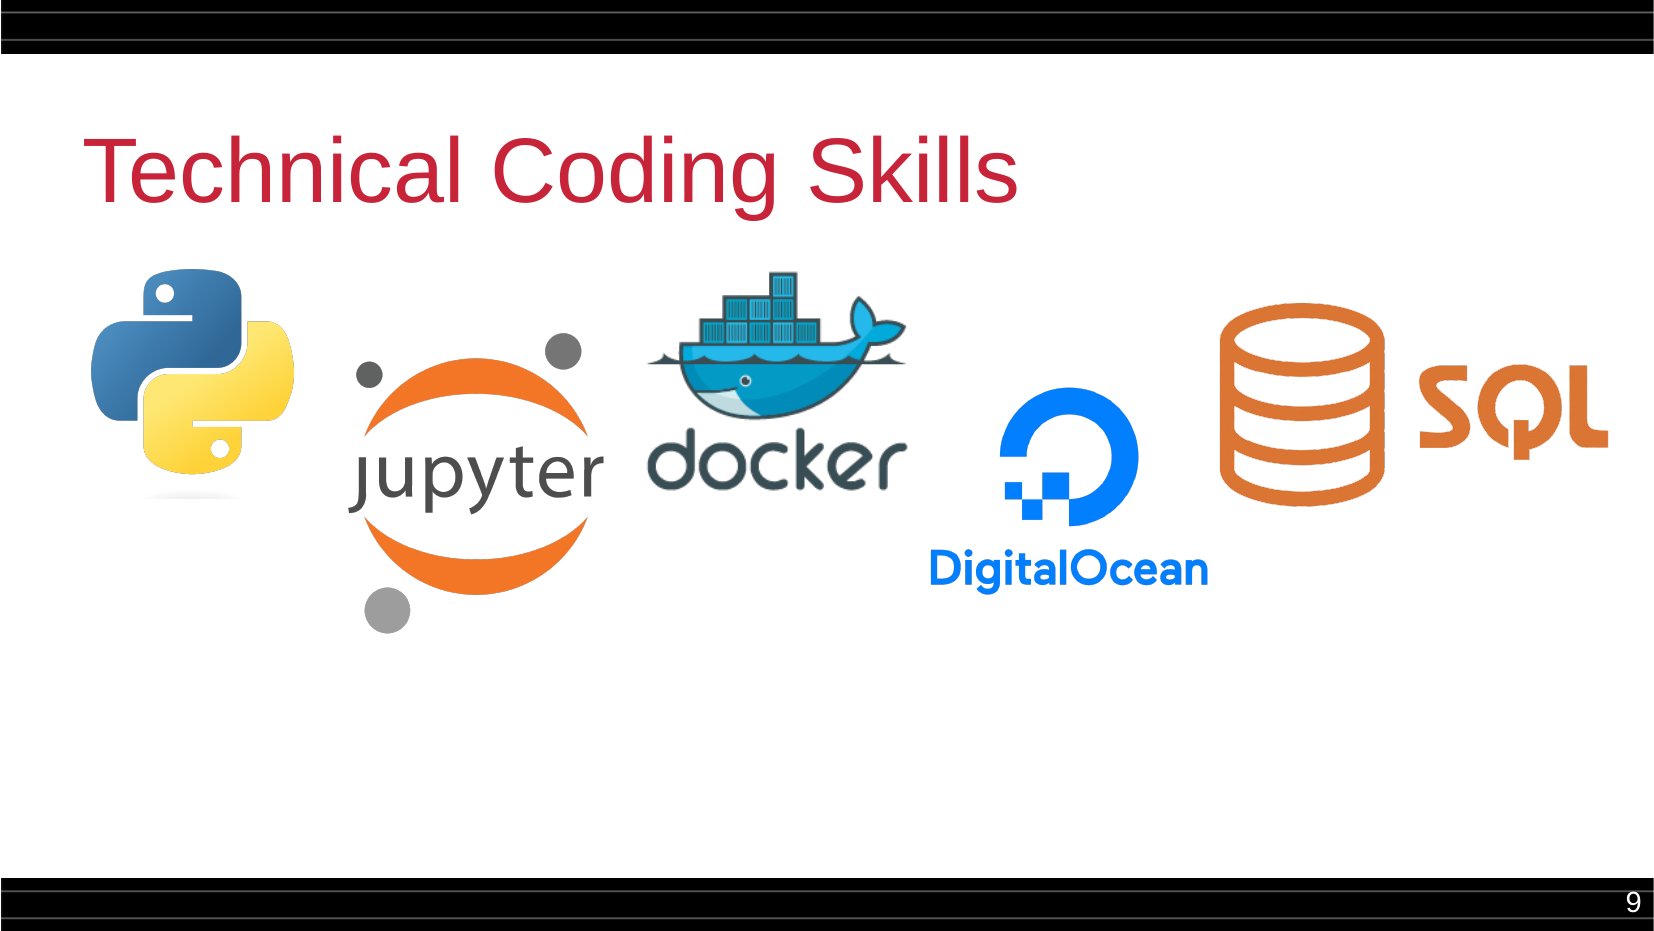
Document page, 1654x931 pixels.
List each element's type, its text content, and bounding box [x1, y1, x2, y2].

title Technical Coding Skills [82, 67, 1571, 273]
picture [1, 0, 1654, 54]
picture [91, 269, 301, 499]
picture [1, 878, 1654, 931]
picture [345, 225, 1636, 635]
